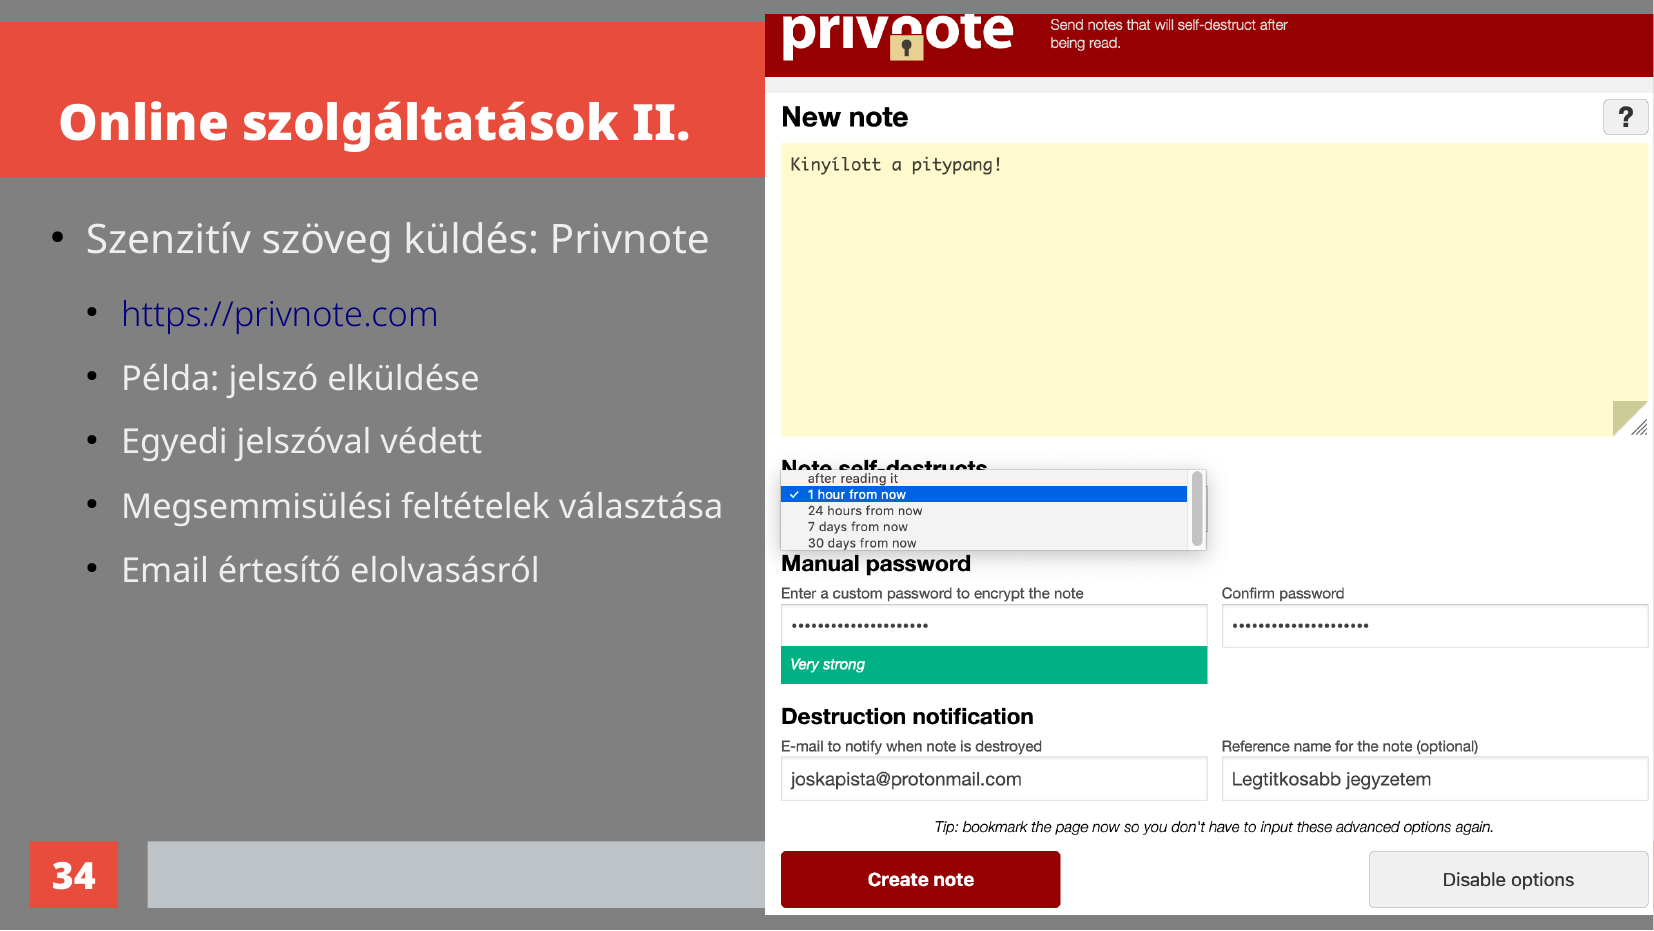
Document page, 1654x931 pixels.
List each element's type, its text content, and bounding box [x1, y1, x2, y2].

title Online szolgáltatások II. [58, 44, 765, 155]
picture [765, 14, 1654, 915]
list Szenzitív szöveg küldés: Privnote https://privnote.com Példa: jelszó elküldése Egyedi jelszóval védett Megsemmisülési feltételek választása Email értesítő elolvasásról [50, 210, 751, 811]
